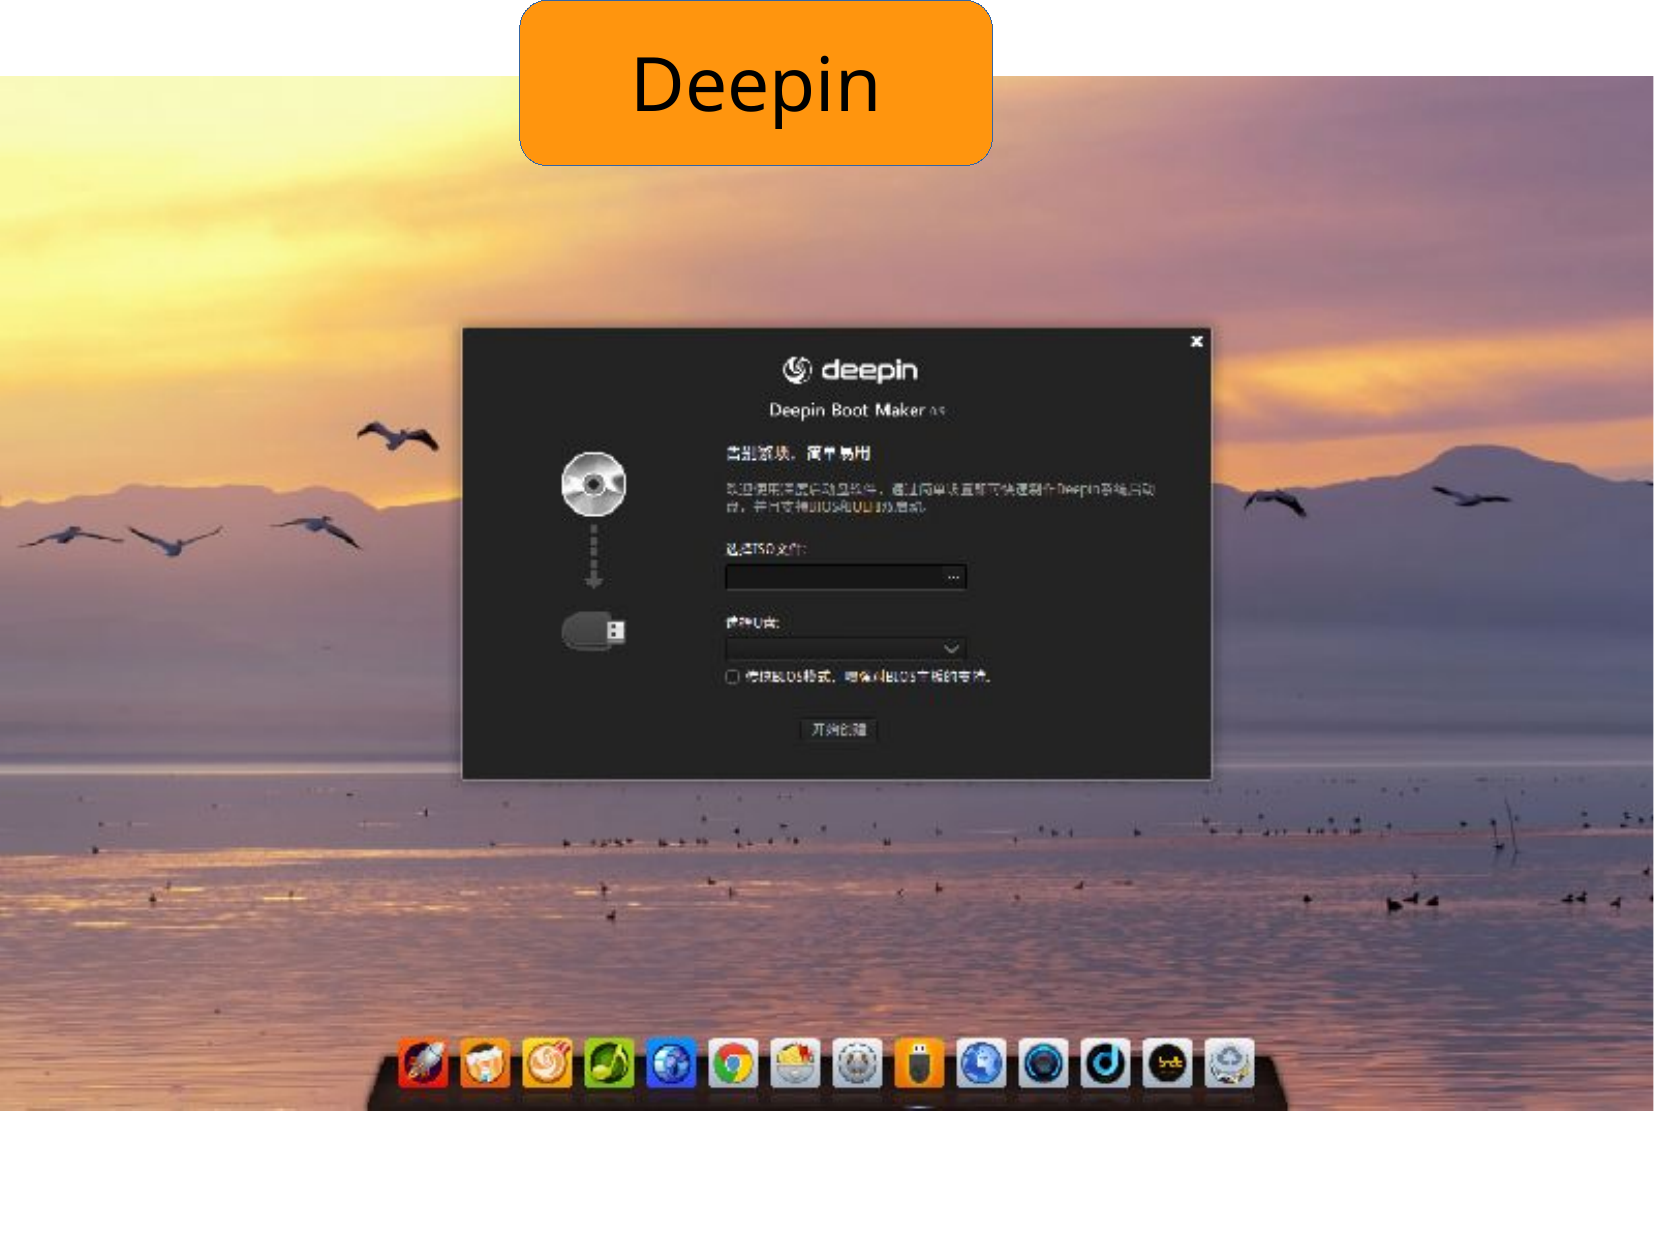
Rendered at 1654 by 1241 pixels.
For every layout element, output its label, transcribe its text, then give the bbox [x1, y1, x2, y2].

picture [0, 76, 1654, 1111]
text_box Deepin [519, 0, 993, 166]
